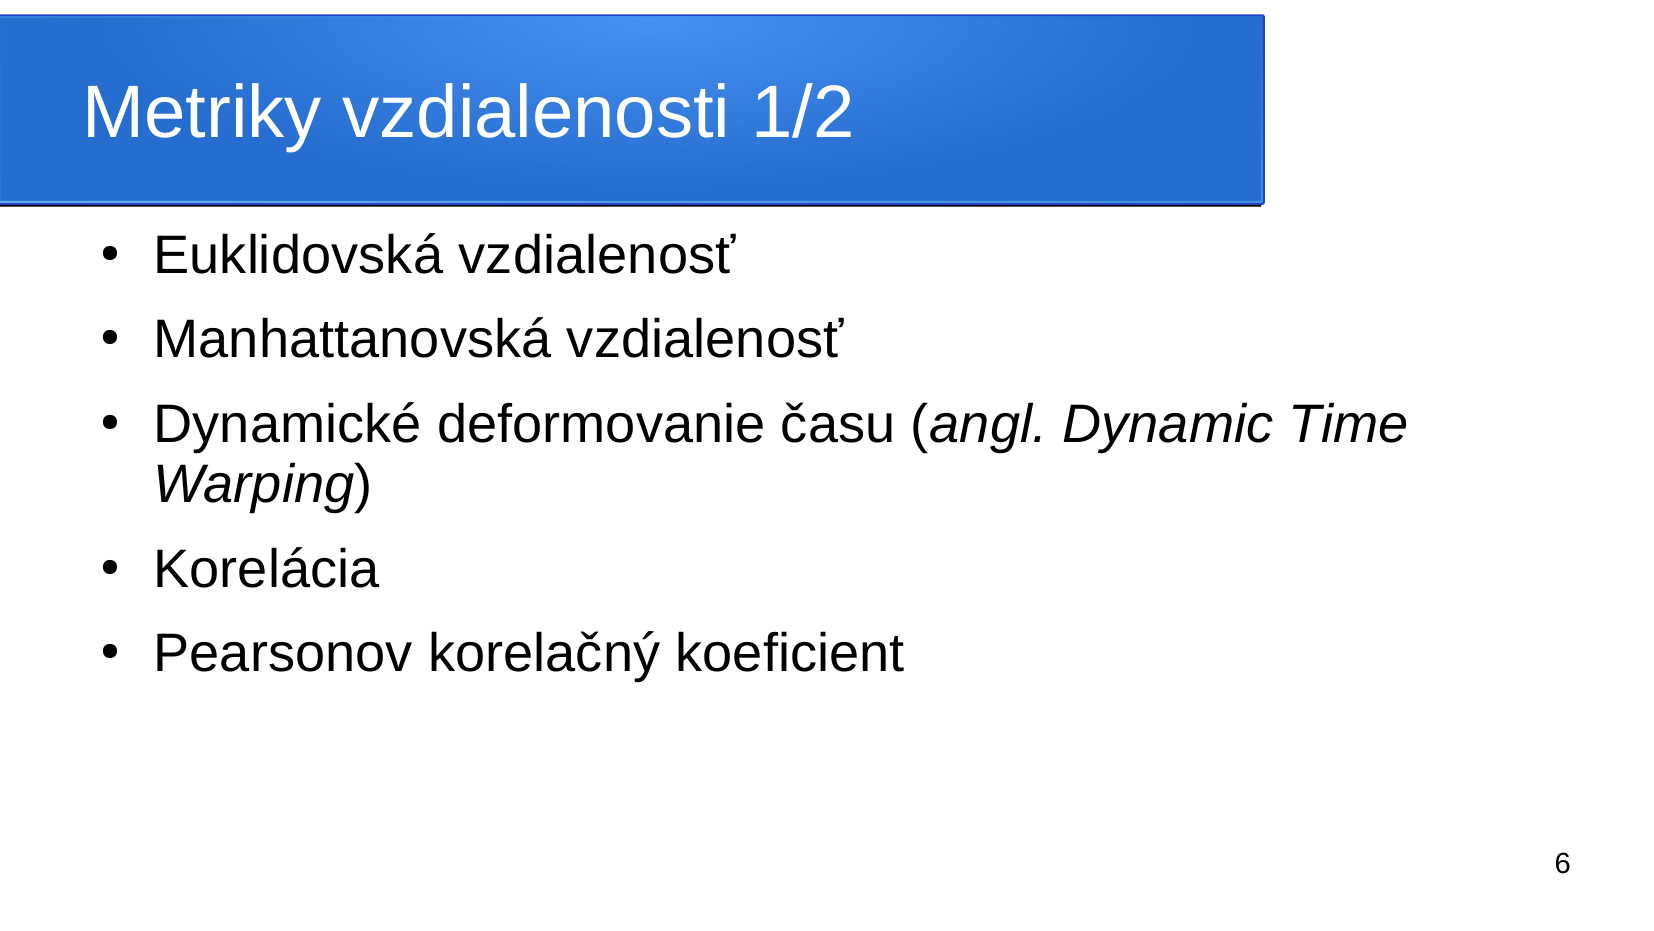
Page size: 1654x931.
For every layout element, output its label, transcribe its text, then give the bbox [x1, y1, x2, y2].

list Euklidovská vzdialenosť Manhattanovská vzdialenosť Dynamické deformovanie času (angl. Dynamic Time Warping) Korelácia Pearsonov korelačný koeficient [82, 224, 1571, 764]
title Metriky vzdialenosti 1/2 [82, 35, 1235, 189]
